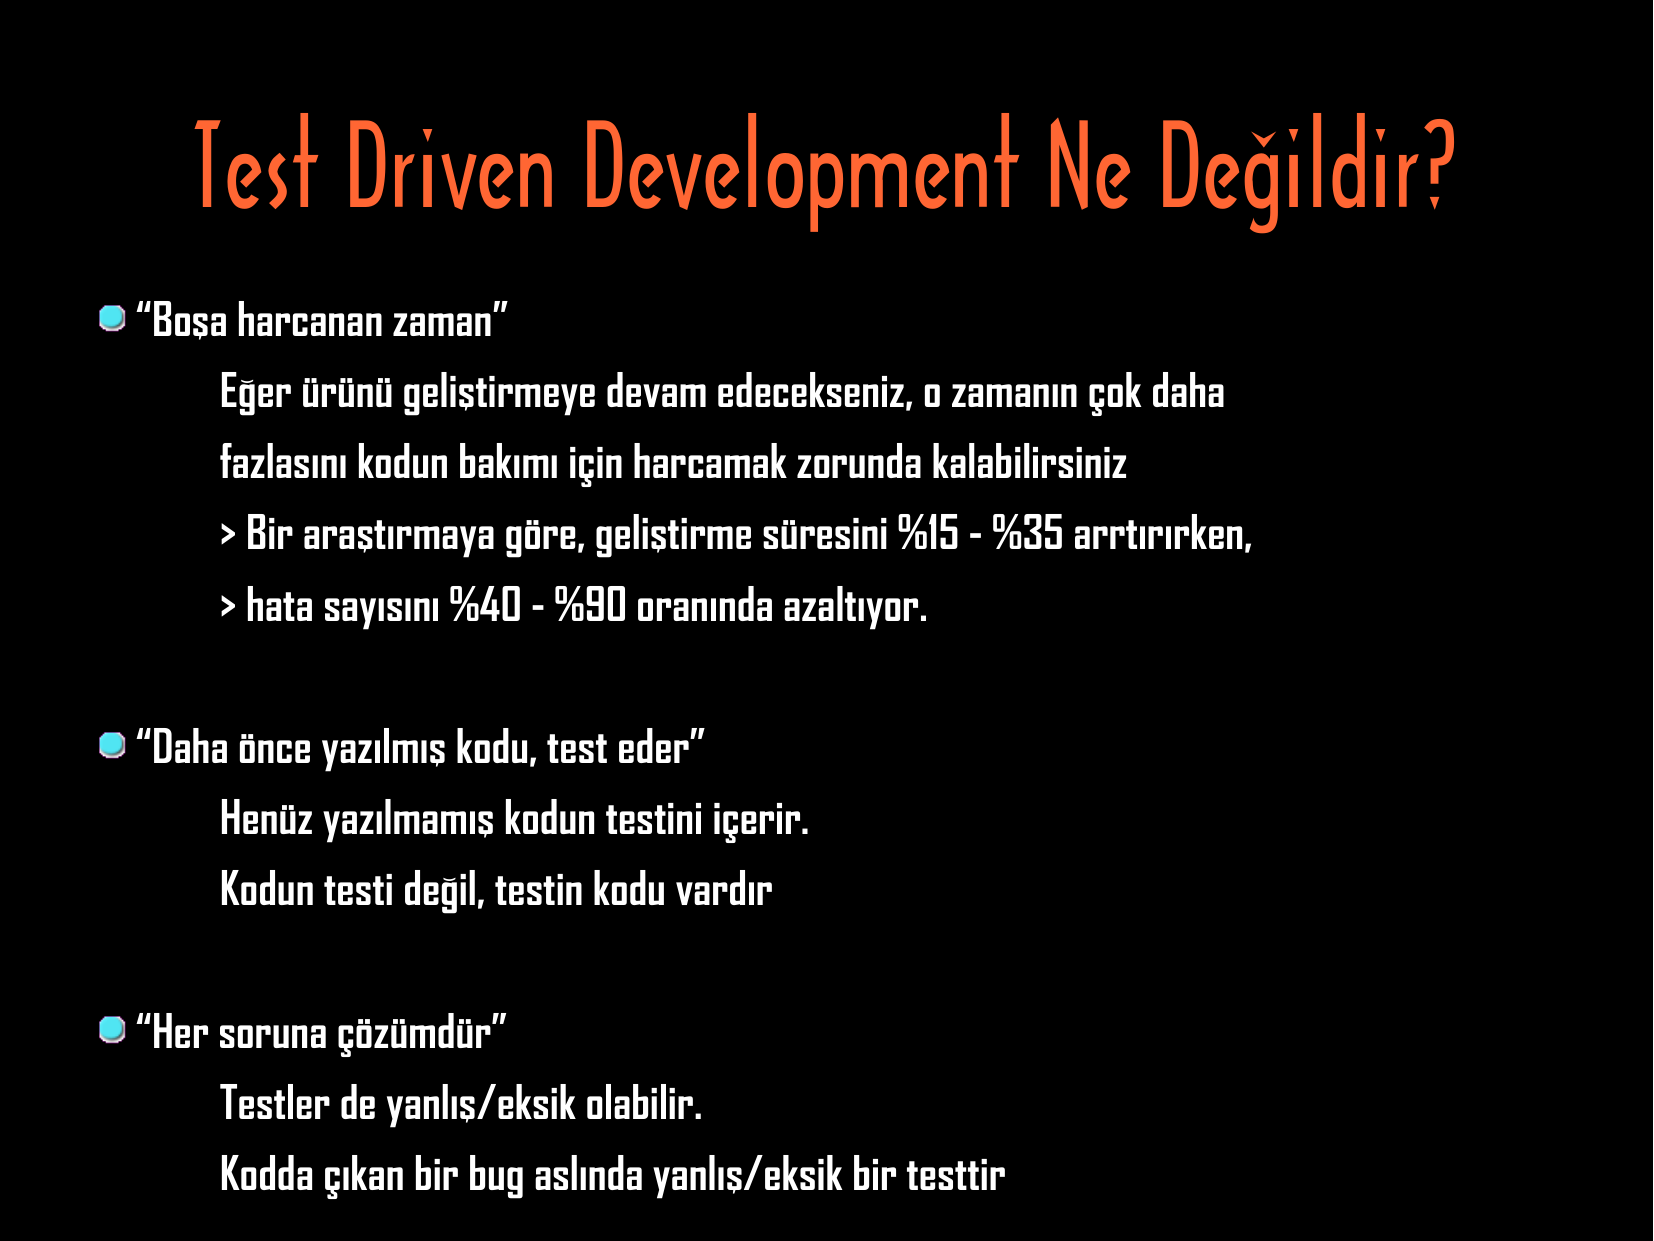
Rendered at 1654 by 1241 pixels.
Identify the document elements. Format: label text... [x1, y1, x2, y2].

text_box “Boşa harcanan zaman” Eğer ürünü geliştirmeye devam edecekseniz, o zamanın çok daha fazlasını kodun bakımı için harcamak zorunda kalabilirsiniz > Bir araştırmaya göre, geliştirme süresini %15 - %35 arrtırırken, > hata sayısını %40 - %90 oranında azaltıyor. “Daha önce yazılmış kodu, test eder” Henüz yazılmamış kodun testini içerir. Kodun testi değil, testin kodu vardır “Her soruna çözümdür” Testler de yanlış/eksik olabilir. Kodda çıkan bir bug aslında yanlış/eksik bir testtir [83, 212, 1276, 1213]
text_box Test Driven Development Ne Değildir? [177, 105, 1476, 243]
